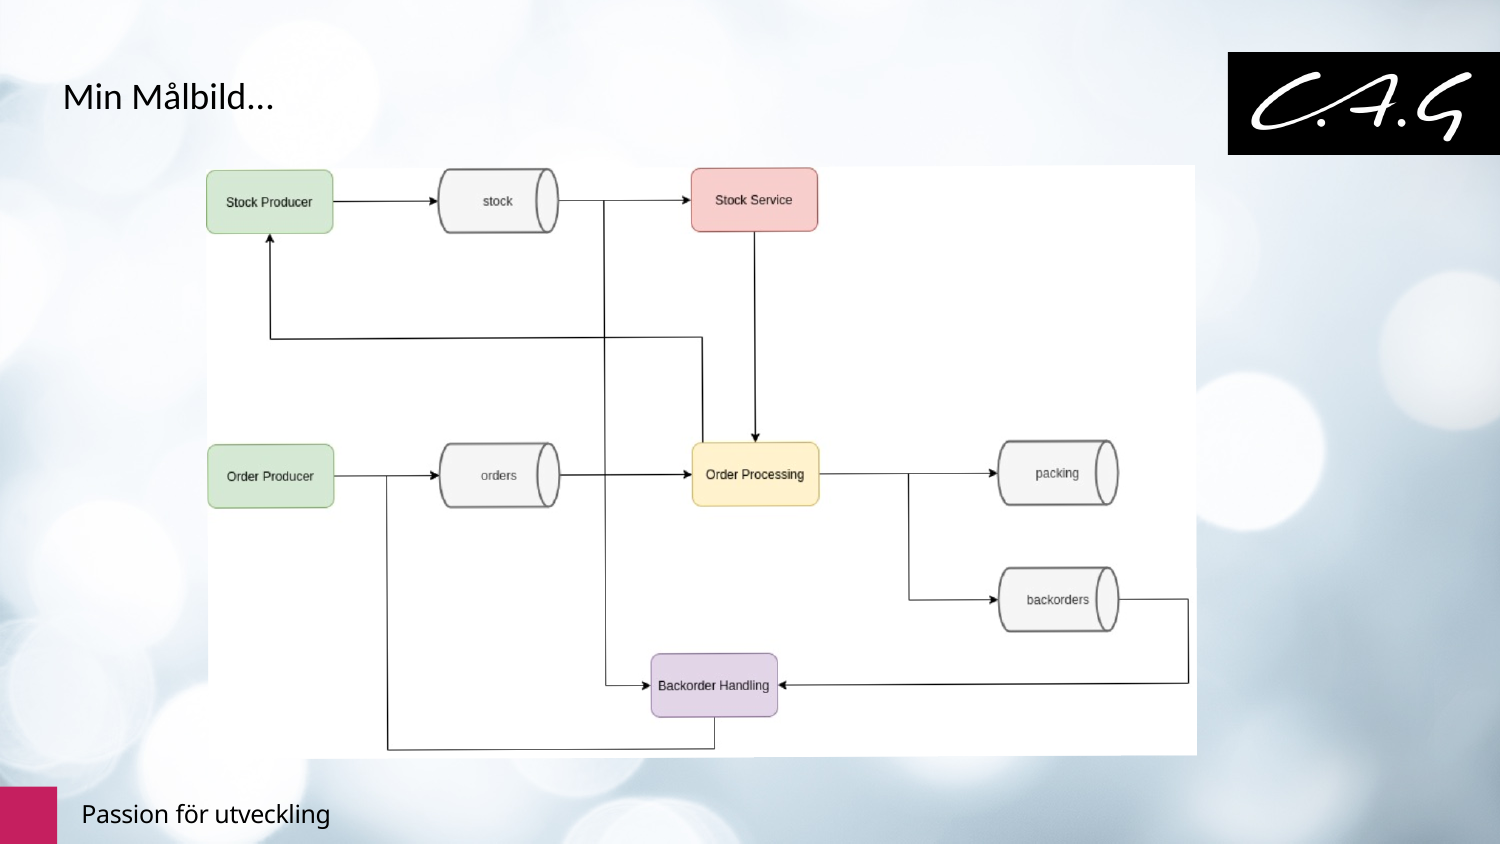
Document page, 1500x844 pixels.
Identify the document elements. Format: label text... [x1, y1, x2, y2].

picture [0, 0, 1500, 844]
title Min Målbild... [62, 30, 1197, 171]
